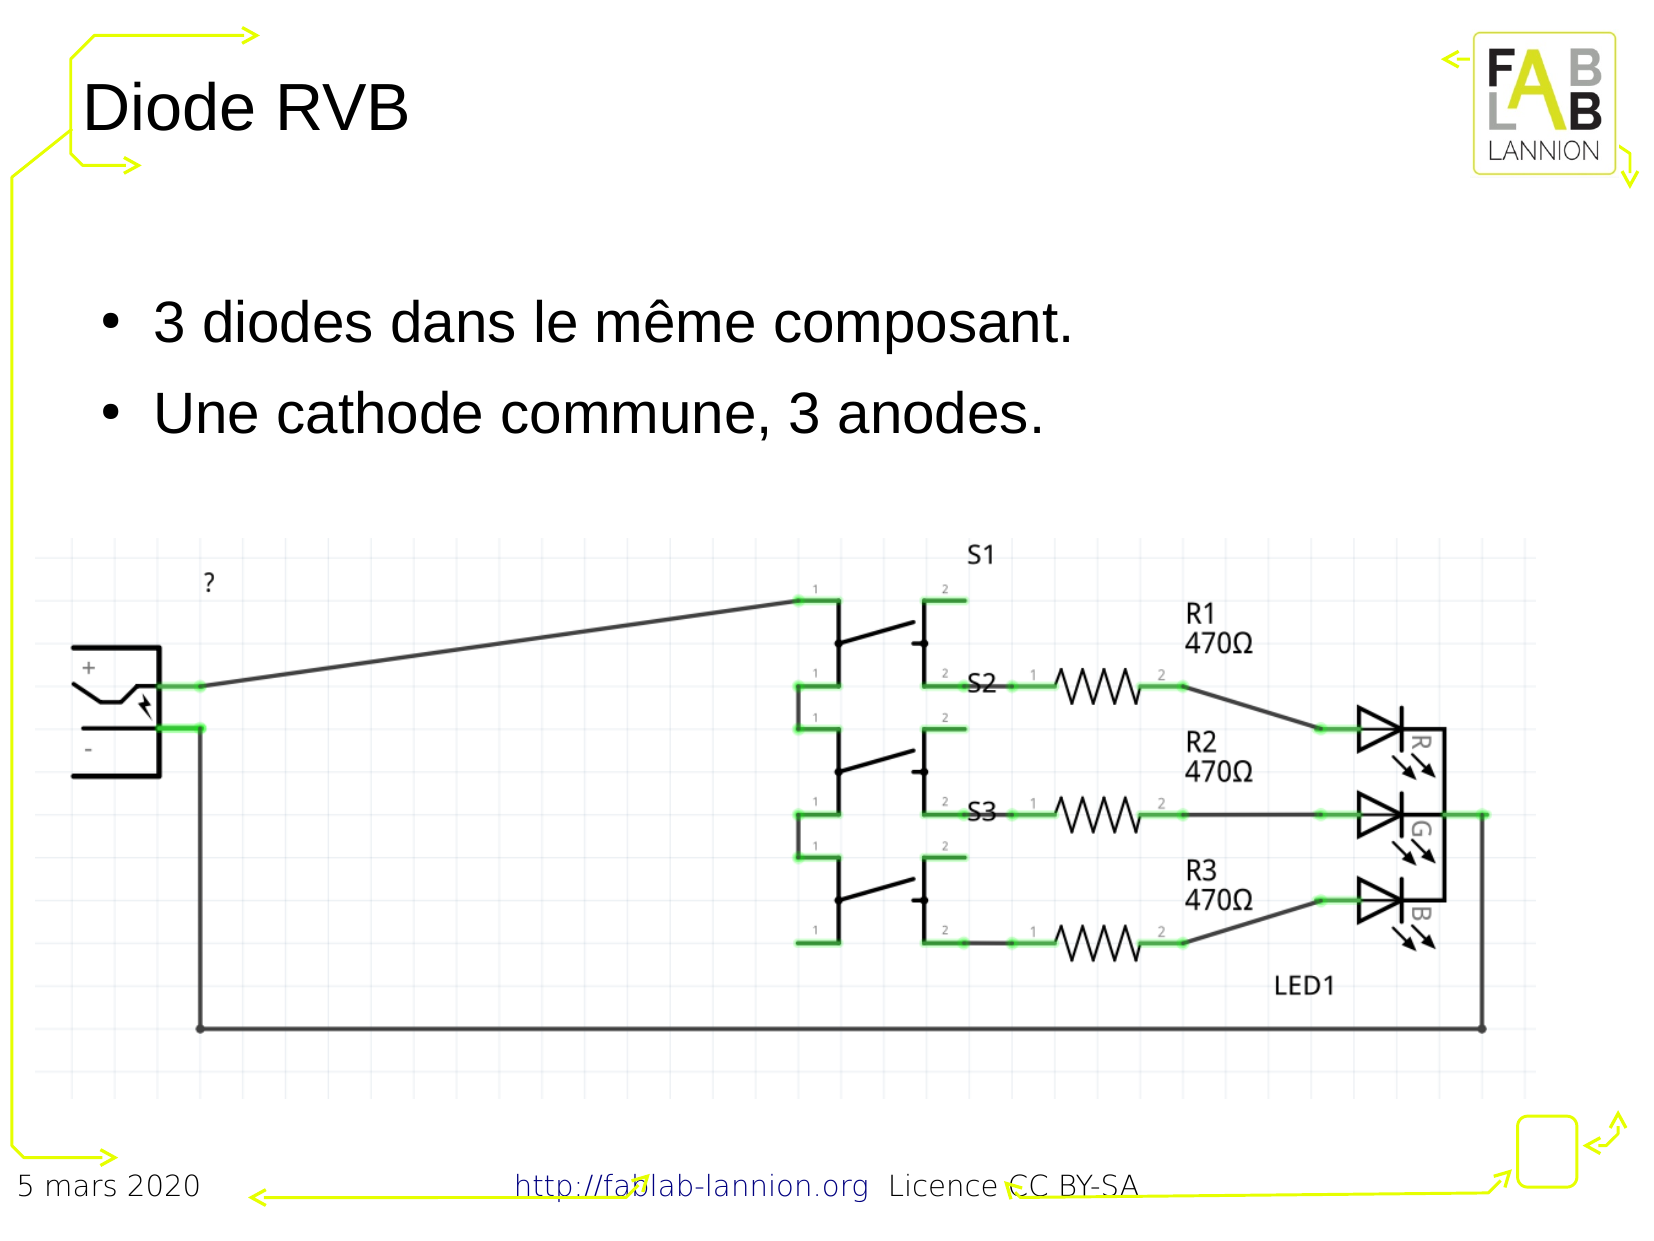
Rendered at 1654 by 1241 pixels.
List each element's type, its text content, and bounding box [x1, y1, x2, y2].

title Diode RVB [82, 49, 1441, 166]
list 3 diodes dans le même composant. Une cathode commune, 3 anodes. [82, 290, 1571, 1010]
picture [35, 538, 1536, 1099]
picture [1470, 29, 1619, 178]
